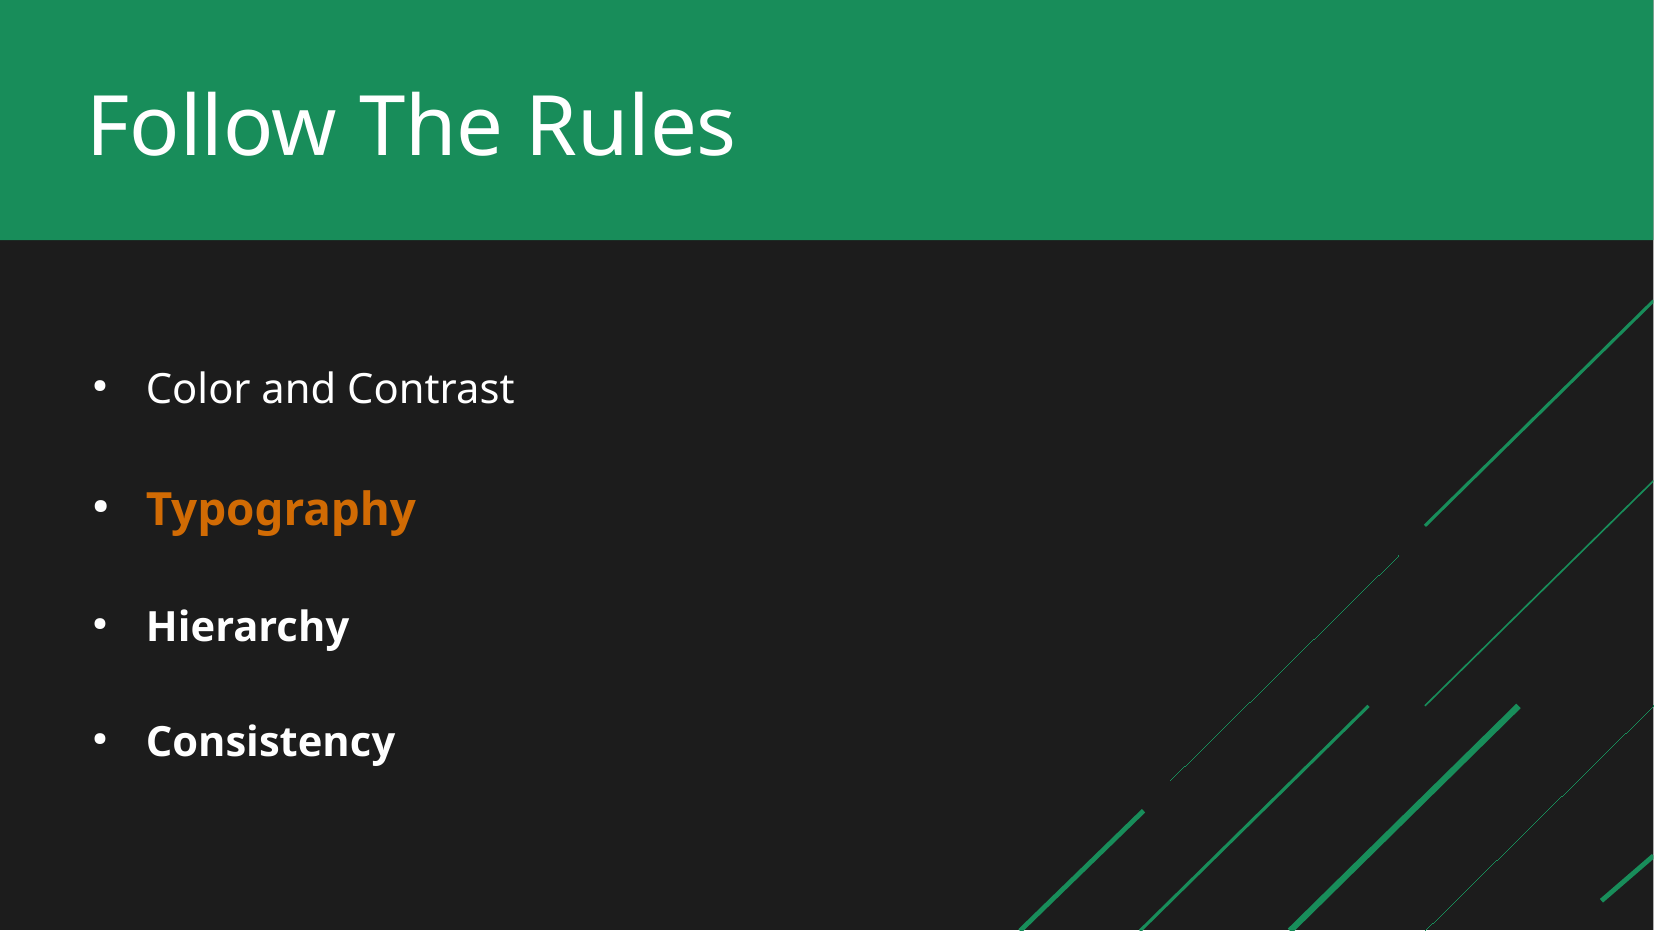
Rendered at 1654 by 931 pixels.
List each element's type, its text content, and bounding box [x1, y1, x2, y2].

list Color and Contrast Typography Hierarchy Consistency [75, 330, 1564, 870]
text_box [0, 0, 1654, 241]
title Follow The Rules [86, 45, 1231, 201]
